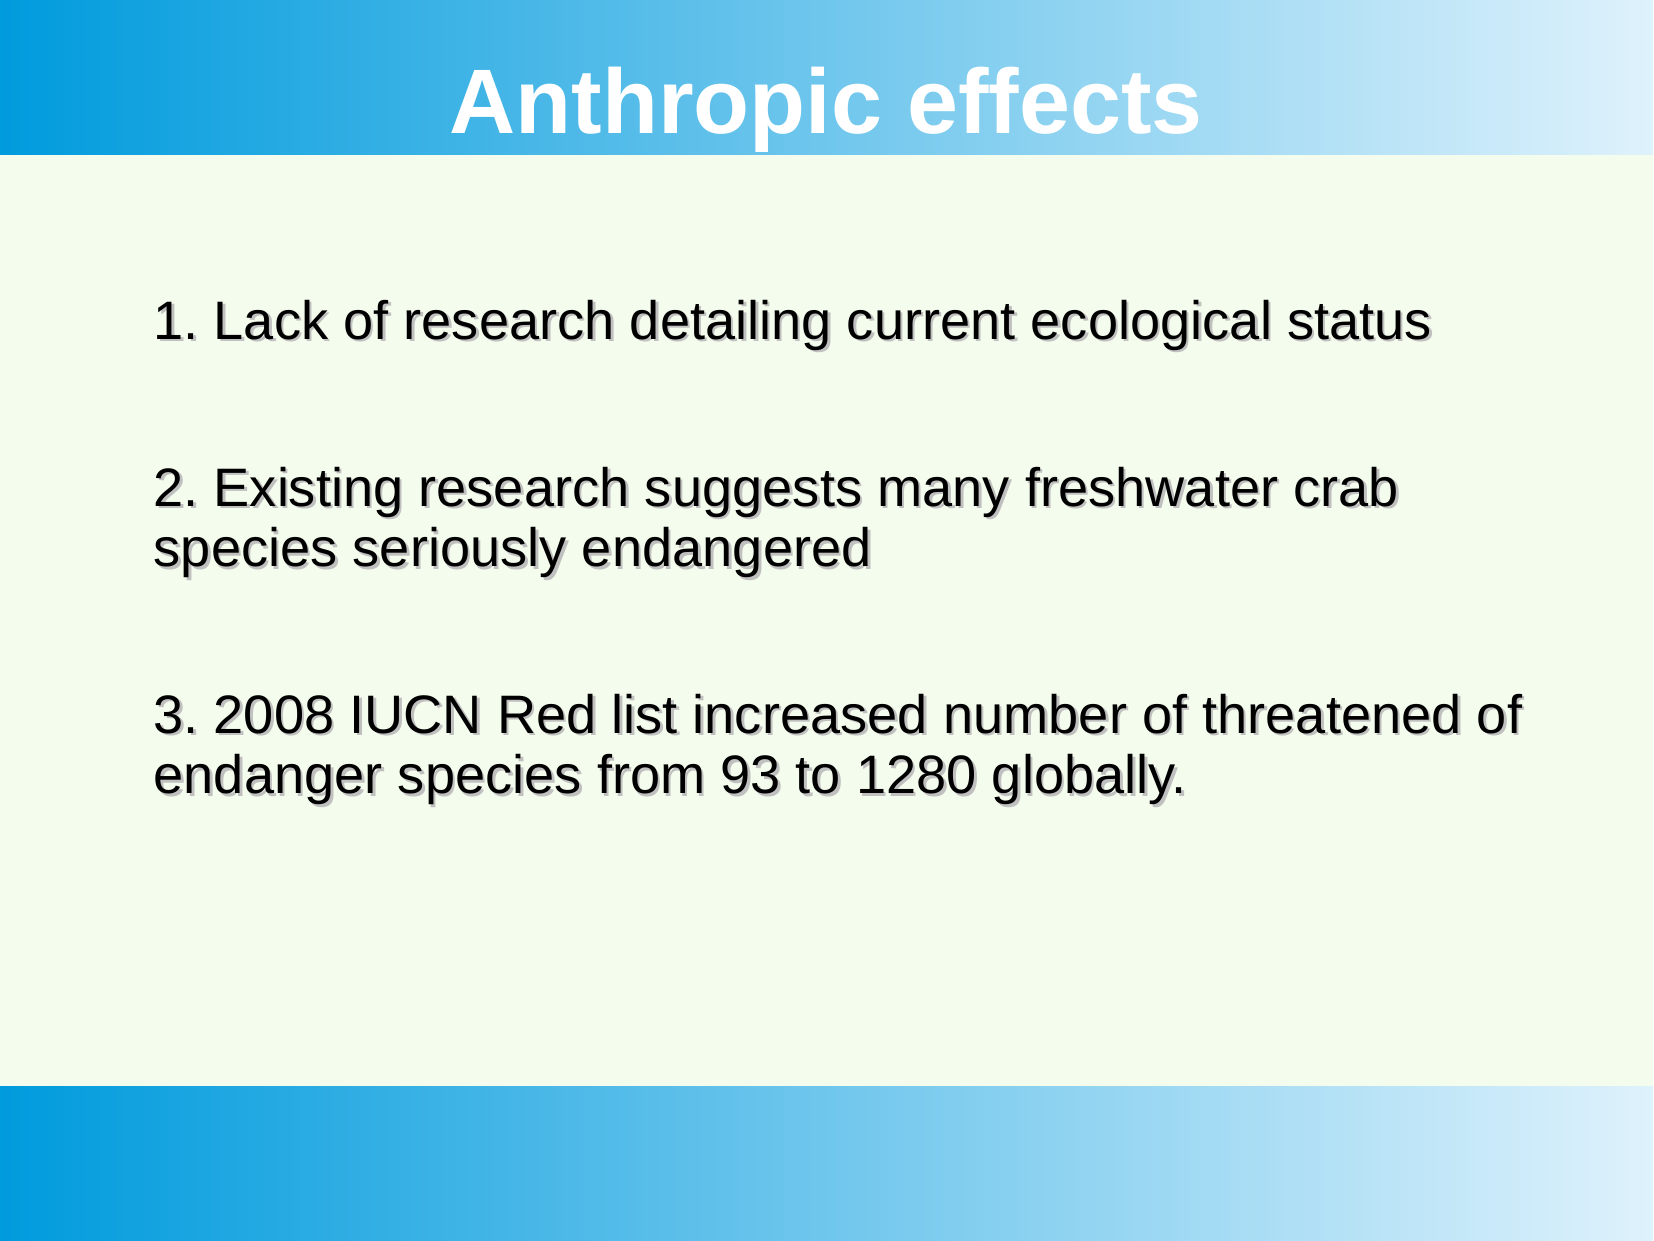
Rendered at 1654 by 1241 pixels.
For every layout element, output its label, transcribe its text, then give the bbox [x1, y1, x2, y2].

title Anthropic effects [82, 49, 1571, 155]
list 1. Lack of research detailing current ecological status 2. Existing research suggests many freshwater crab species seriously endangered 3. 2008 IUCN Red list increased number of threatened of endanger species from 93 to 1280 globally. [82, 290, 1571, 1010]
